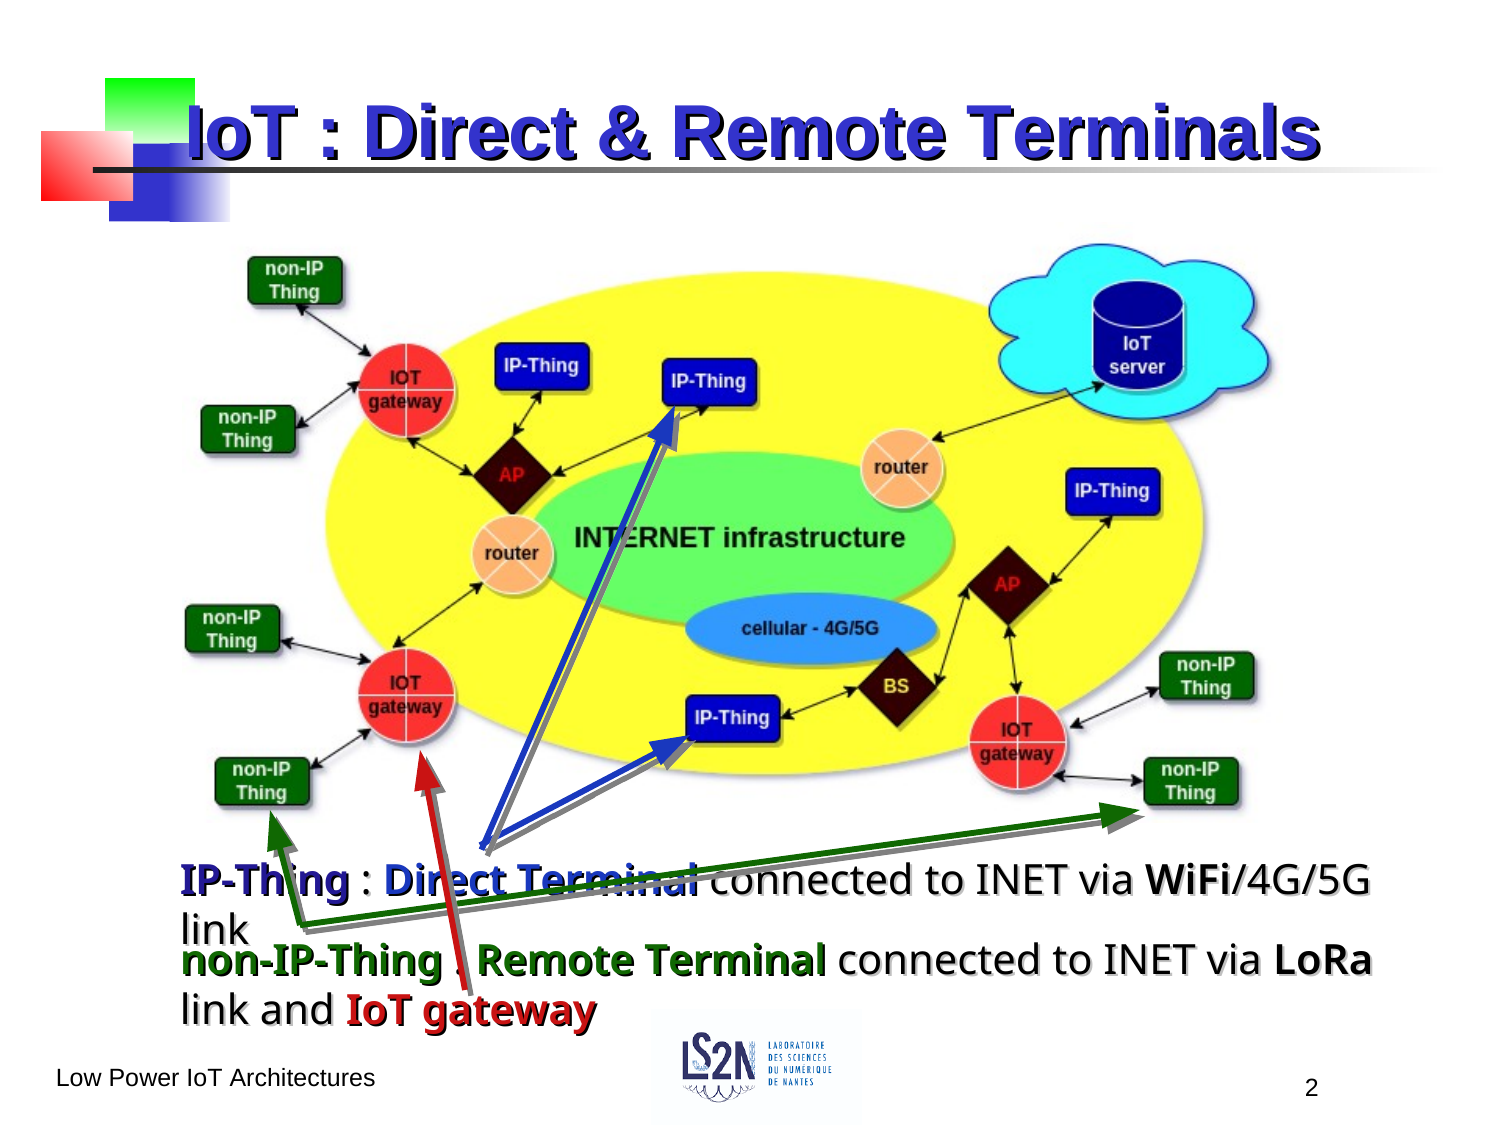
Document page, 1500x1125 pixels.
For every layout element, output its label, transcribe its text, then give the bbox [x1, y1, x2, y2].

picture [531, 757, 656, 823]
text_box IP-Thing : Direct Terminal connected to INET via WiFi/4G/5G link [491, 845, 1441, 911]
picture [556, 673, 563, 688]
picture [182, 222, 1297, 823]
text_box IP-Thing : Direct Terminal connected to INET via WiFi/4G/5G link [165, 845, 293, 911]
picture [499, 804, 506, 819]
text_box IP-Thing : Direct Terminal connected to INET via WiFi/4G/5G link [446, 845, 855, 900]
text_box non-IP-Thing : Remote Terminal connected to INET via LoRa link and IoT gateway [165, 925, 1396, 1041]
picture [536, 719, 543, 734]
picture [651, 1041, 862, 1125]
title IoT : Direct & Remote Terminals [111, 74, 1396, 180]
picture [573, 634, 580, 649]
text_box IP-Thing : Direct Terminal connected to INET via WiFi/4G/5G link [290, 845, 445, 911]
picture [546, 696, 553, 711]
